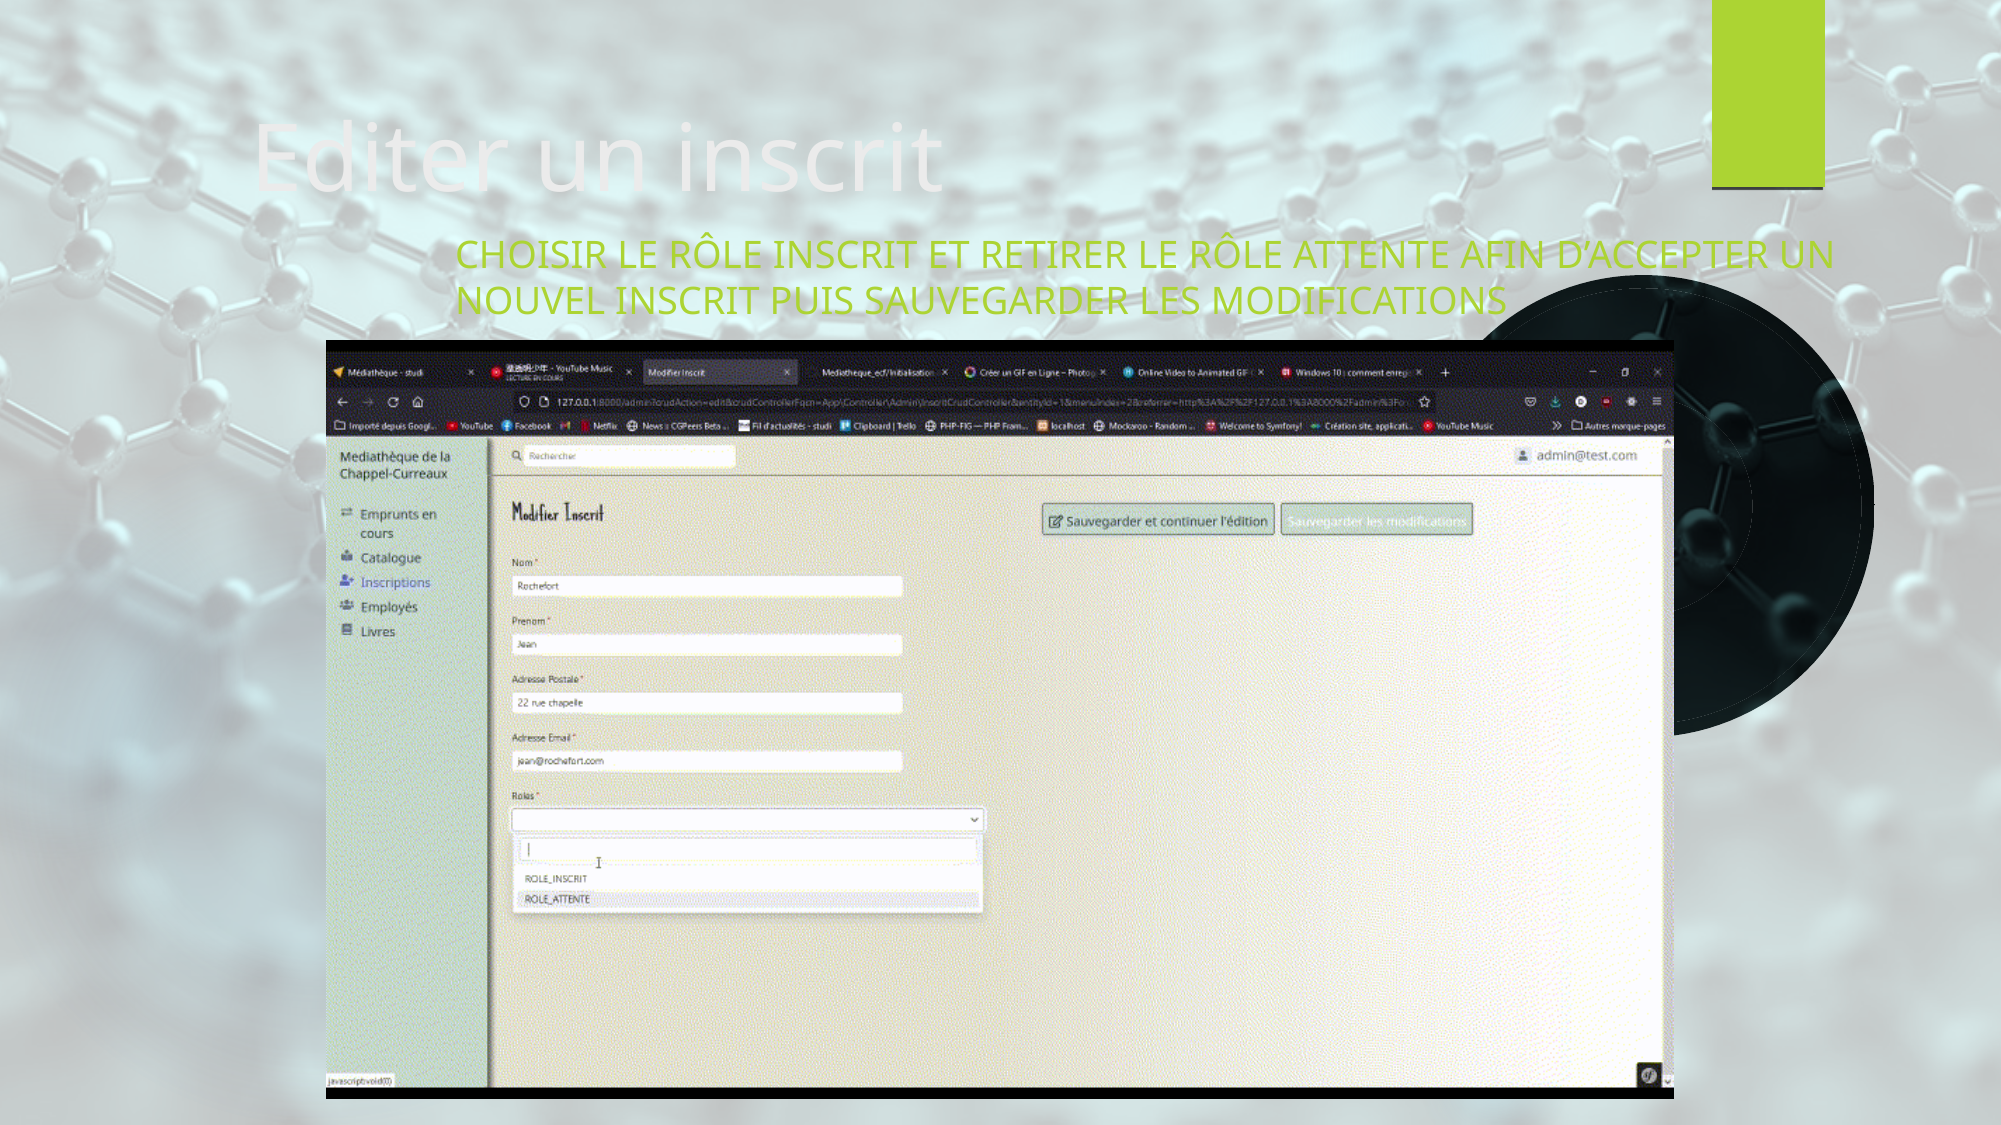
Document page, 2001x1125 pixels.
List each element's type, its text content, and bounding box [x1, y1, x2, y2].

subtitle Choisir le rôle inscrit et retirer le rôle attente afin d’accepter un nouvel inscrit puis sauvegarder les modifications [440, 223, 1888, 365]
text_box [1712, 0, 1825, 187]
picture [0, 0, 2000, 1125]
title Editer un inscrit [235, 90, 1594, 215]
